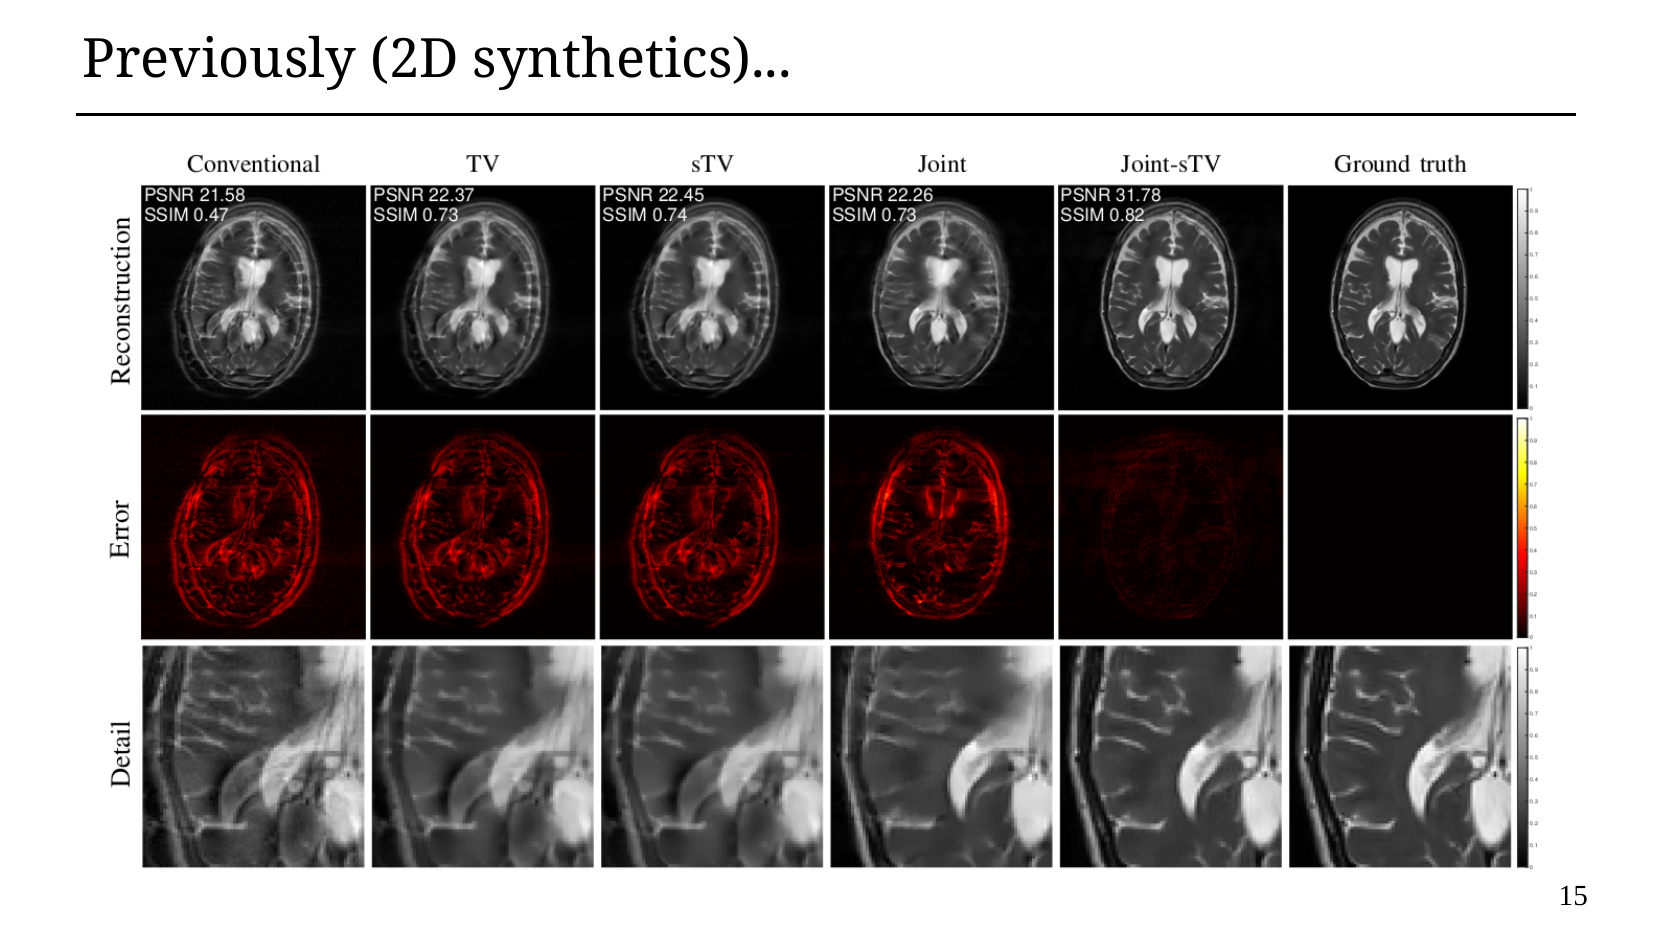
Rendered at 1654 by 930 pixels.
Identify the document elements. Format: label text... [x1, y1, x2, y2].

picture [93, 129, 1560, 887]
title Previously (2D synthetics)... [82, 7, 1571, 105]
